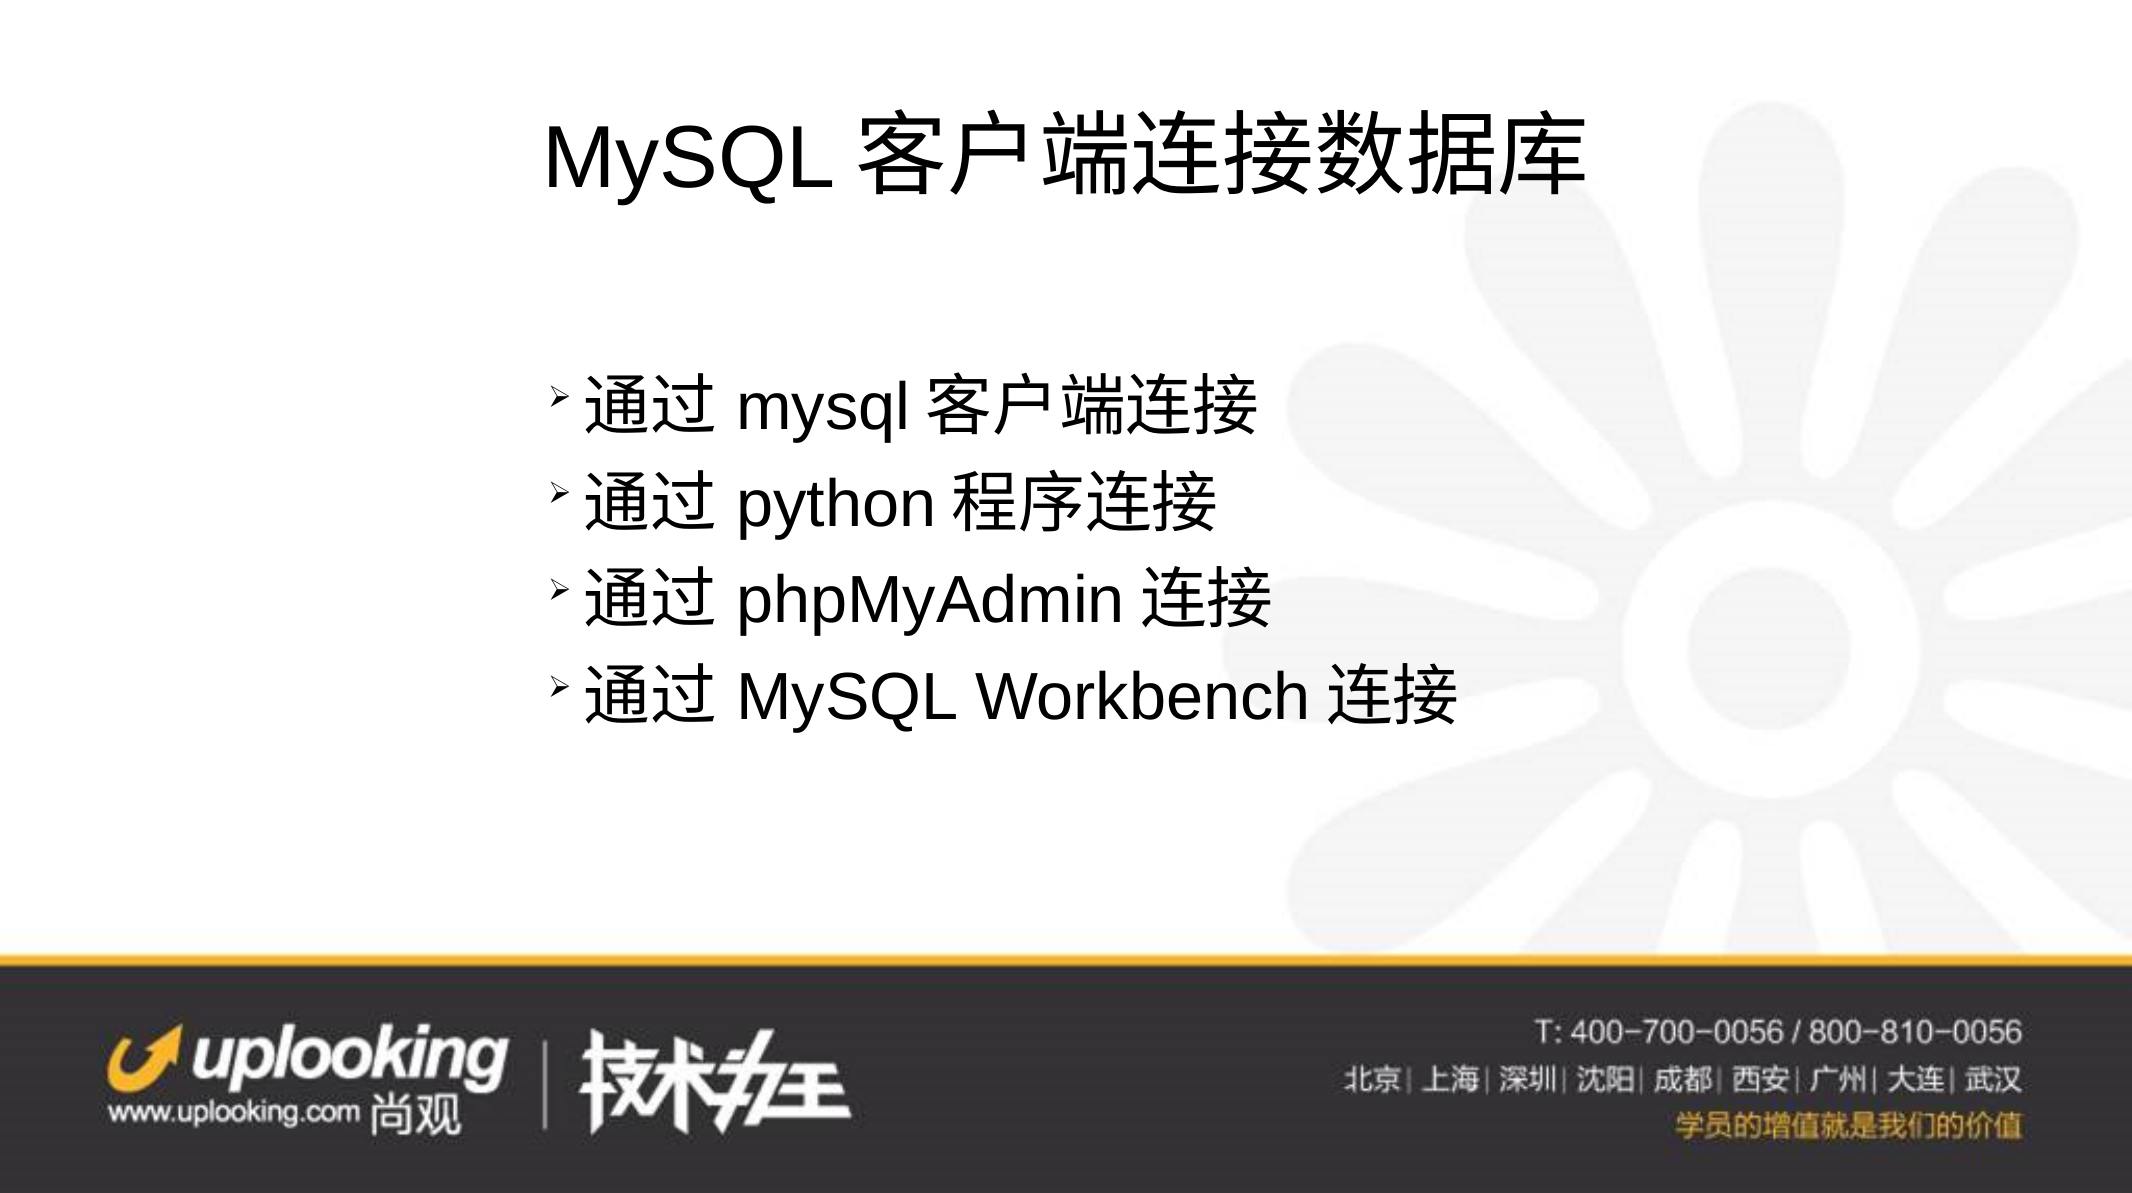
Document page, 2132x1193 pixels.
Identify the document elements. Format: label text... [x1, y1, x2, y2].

picture [0, 0, 2132, 1193]
title MySQL客户端连接数据库 [106, 47, 2026, 247]
subtitle 通过mysql客户端连接 通过python程序连接 通过phpMyAdmin连接 通过MySQL Workbench连接 [548, 266, 1843, 824]
